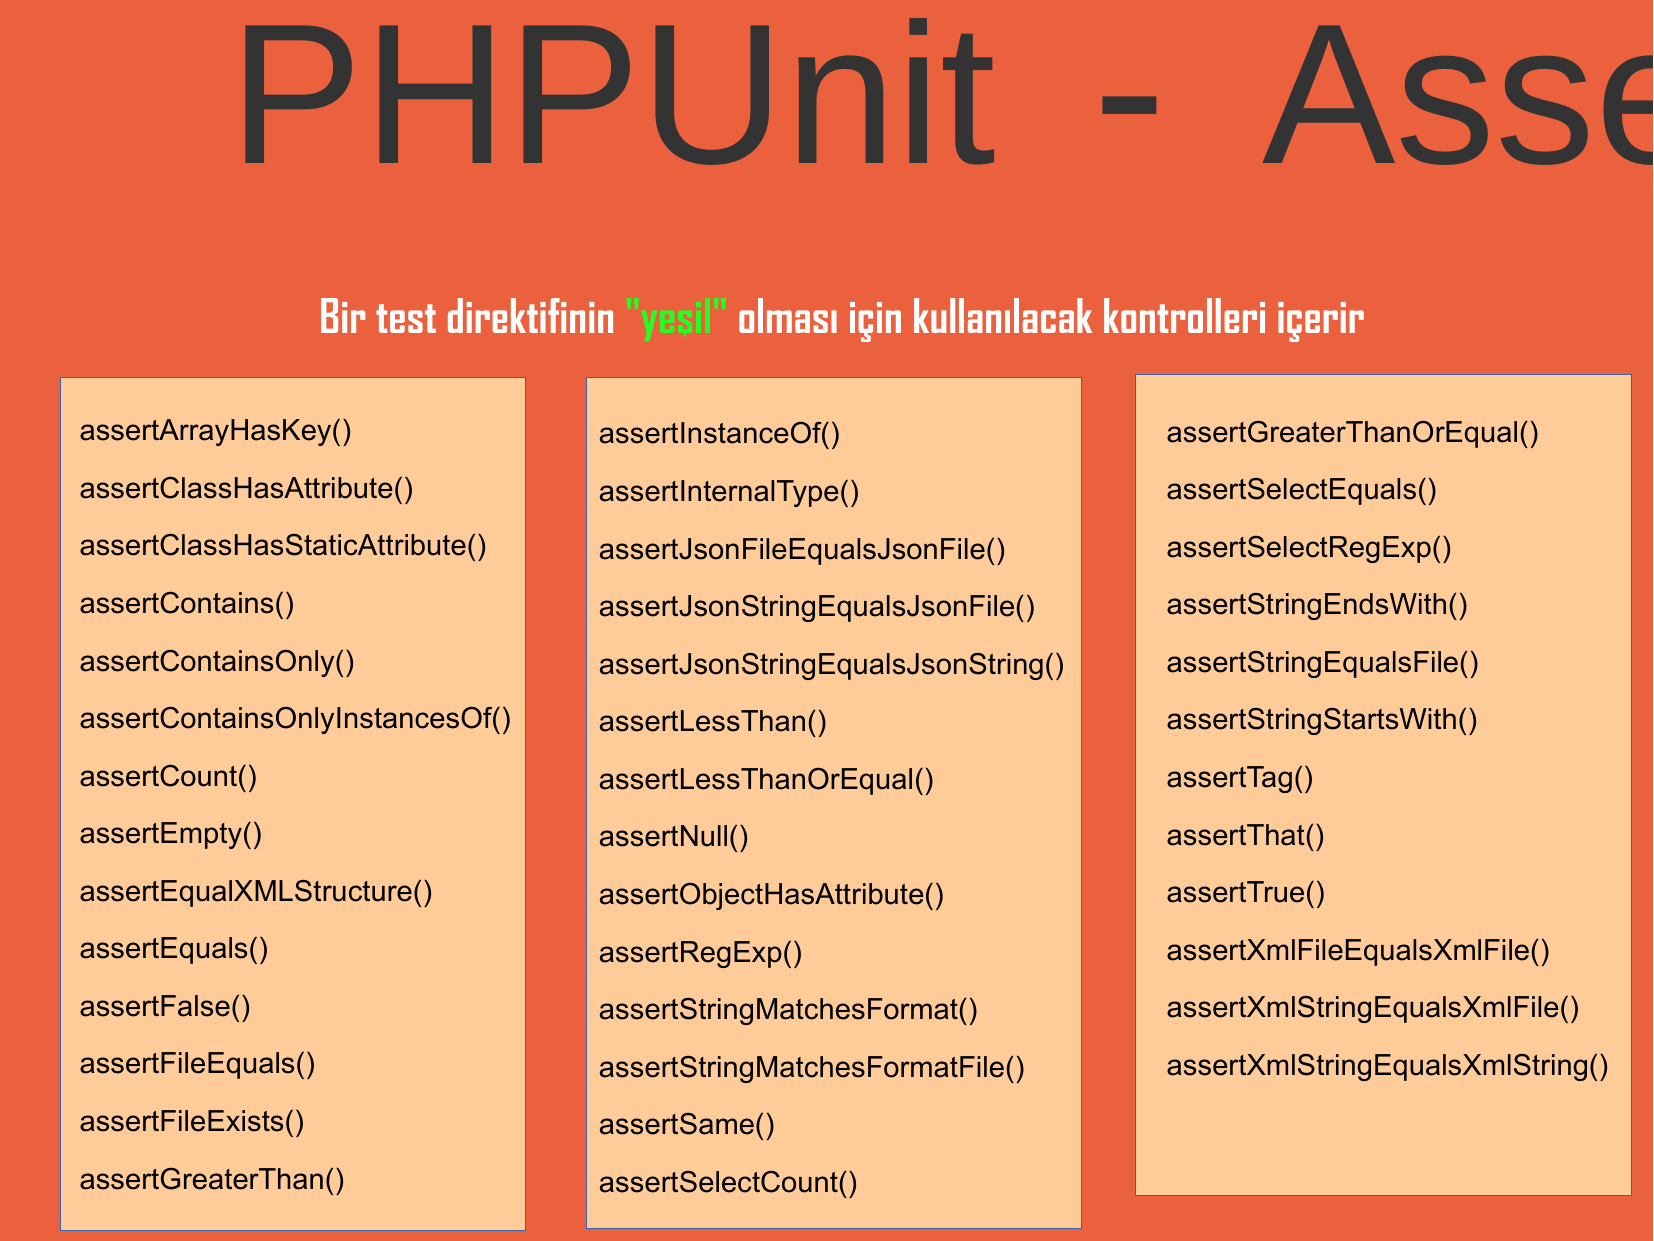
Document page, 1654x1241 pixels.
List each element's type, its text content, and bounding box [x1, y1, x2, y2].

text_box assertArrayHasKey() assertClassHasAttribute() assertClassHasStaticAttribute() assertContains() assertContainsOnly() assertContainsOnlyInstancesOf() assertCount() assertEmpty() assertEqualXMLStructure() assertEquals() assertFalse() assertFileEquals() assertFileExists() assertGreaterThan() [64, 406, 586, 1241]
text_box [1135, 374, 1632, 1196]
text_box [586, 377, 1082, 410]
text_box PHPUnit - Assertions [214, 16, 1439, 276]
text_box assertGreaterThanOrEqual() assertSelectEquals() assertSelectRegExp() assertStringEndsWith() assertStringEqualsFile() assertStringStartsWith() assertTag() assertThat() assertTrue() assertXmlFileEqualsXmlFile() assertXmlStringEqualsXmlFile() assertXmlStringEqualsXmlString() [1151, 408, 1632, 1147]
text_box Bir test direktifinin "yeşil" olması için kullanılacak kontrolleri içerir [276, 210, 1377, 352]
text_box [60, 377, 526, 1231]
text_box assertInstanceOf() assertInternalType() assertJsonFileEqualsJsonFile() assertJsonStringEqualsJsonFile() assertJsonStringEqualsJsonString() assertLessThan() assertLessThanOrEqual() assertNull() assertObjectHasAttribute() assertRegExp() assertStringMatchesFormat() assertStringMatchesFormatFile() assertSame() assertSelectCount() [586, 410, 1109, 1241]
